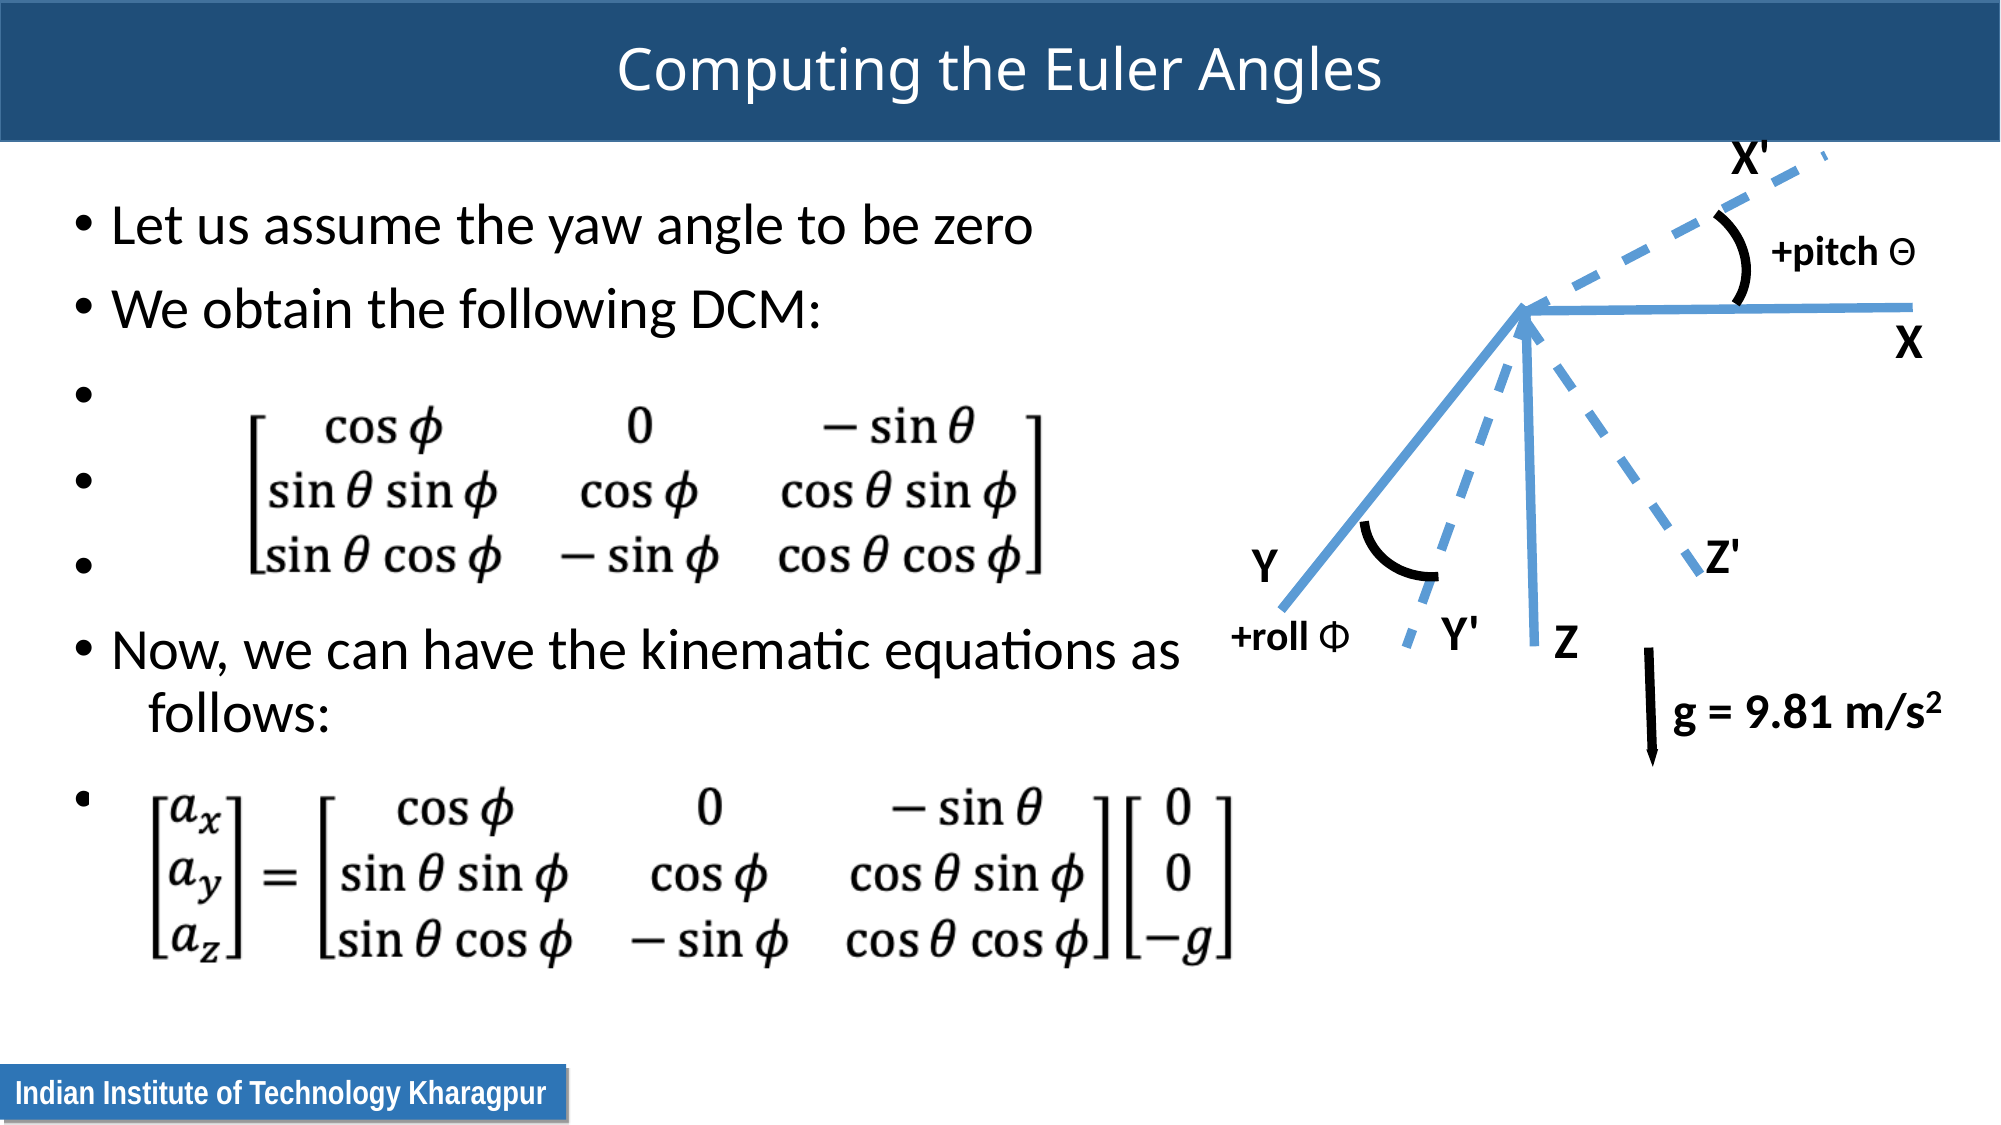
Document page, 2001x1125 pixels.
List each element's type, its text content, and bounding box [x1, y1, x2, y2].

title Computing the Euler Angles [0, 1, 2000, 141]
text_box Z [1539, 600, 1622, 677]
text_box X [1880, 301, 1963, 378]
picture [220, 373, 1090, 603]
text_box Z' [1690, 516, 1773, 593]
text_box +pitch Θ [1756, 216, 1988, 282]
text_box Y [1236, 525, 1319, 600]
text_box Y' [1426, 593, 1509, 669]
list Let us assume the yaw angle to be zero We obtain the following DCM: Now, we can have the kinematic equations as follows: [58, 186, 1253, 1065]
text_box +roll Φ [1216, 600, 1404, 667]
text_box g = 9.81 m/s2 [1657, 671, 1993, 747]
picture [89, 736, 1277, 1000]
text_box X' [1716, 117, 1798, 194]
